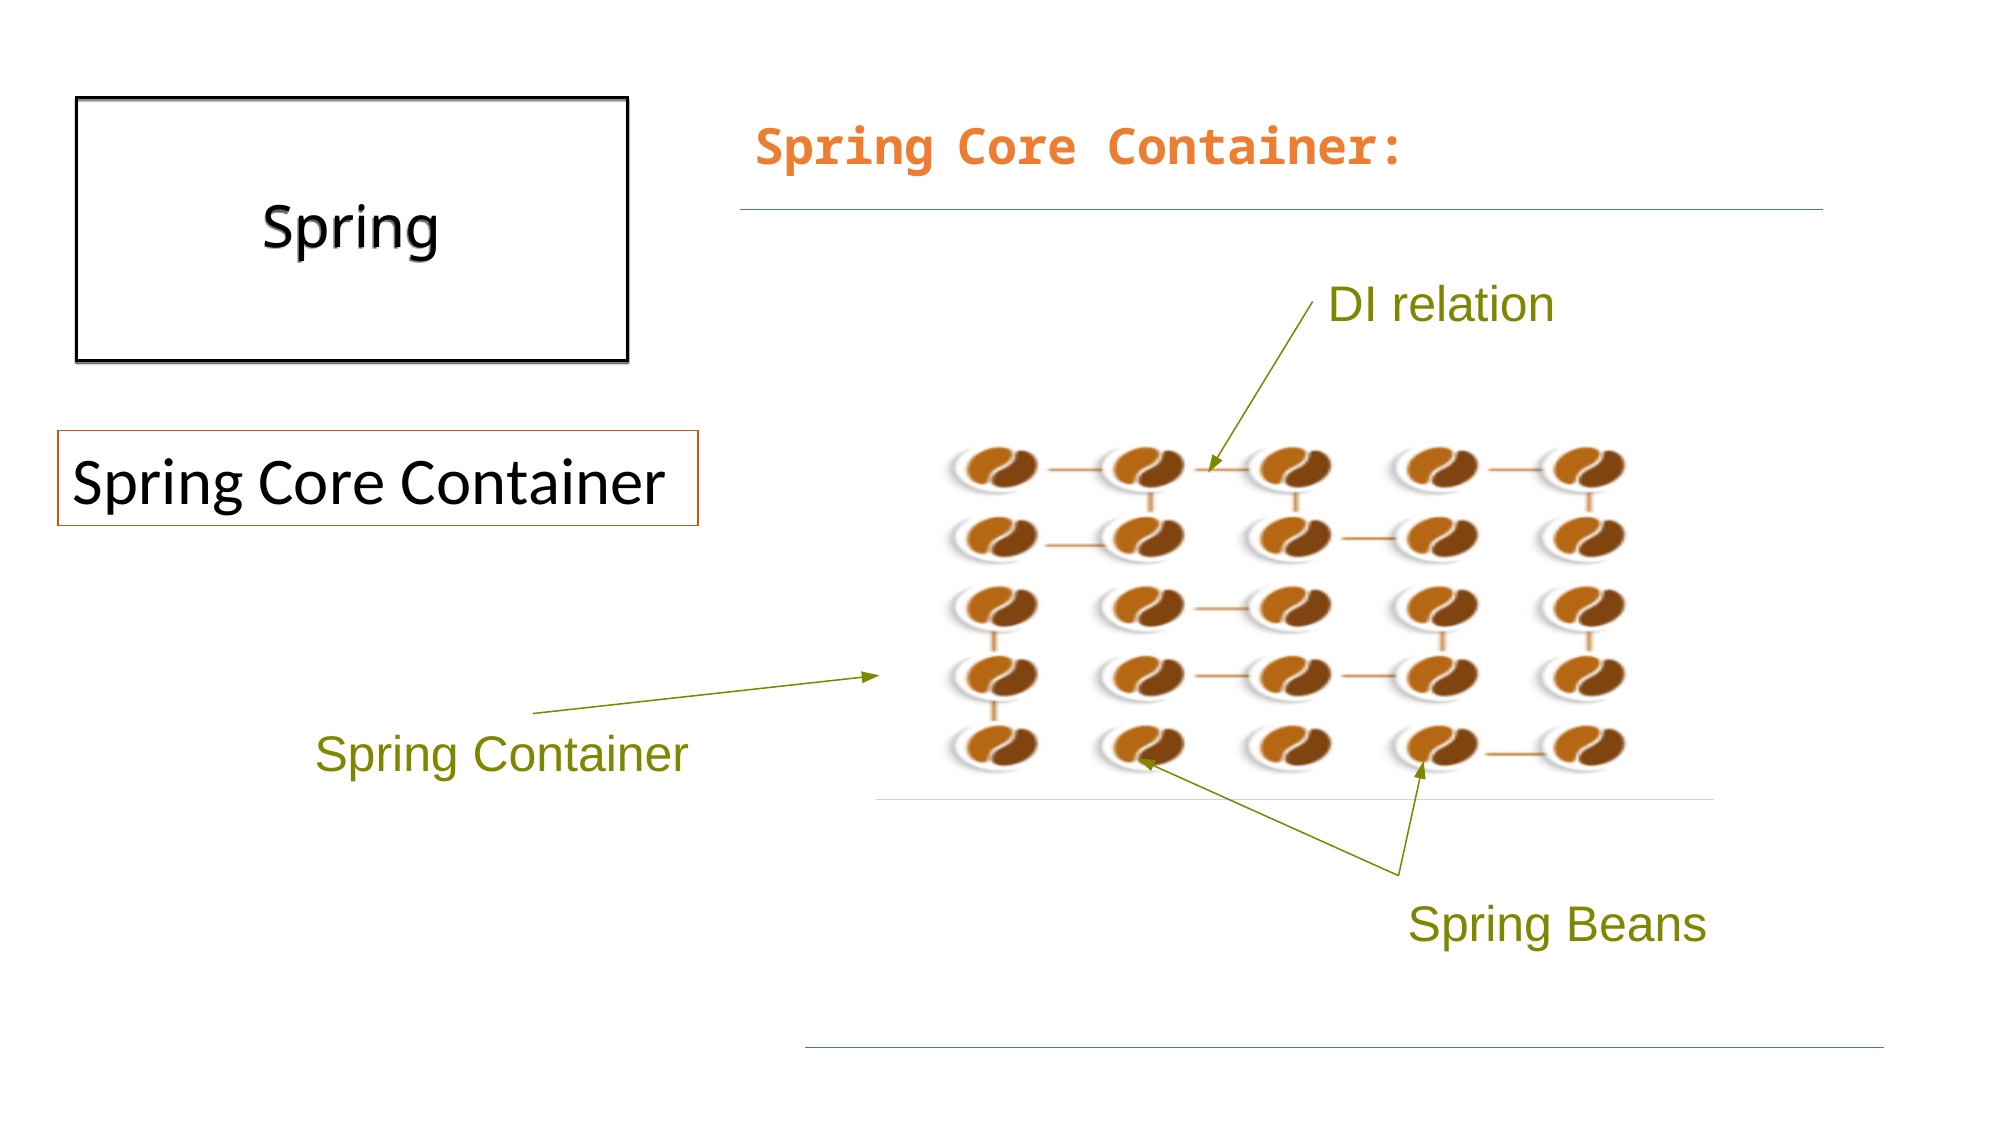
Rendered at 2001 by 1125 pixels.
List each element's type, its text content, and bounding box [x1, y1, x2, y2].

text_box DI relation [1312, 263, 1604, 340]
title Spring [76, 97, 628, 361]
text_box Spring Core Container [58, 431, 698, 526]
text_box Spring Container [299, 713, 767, 790]
picture [889, 430, 1701, 785]
text_box Spring Beans [1392, 883, 1740, 960]
text_box Spring Core Container: [739, 107, 1740, 184]
